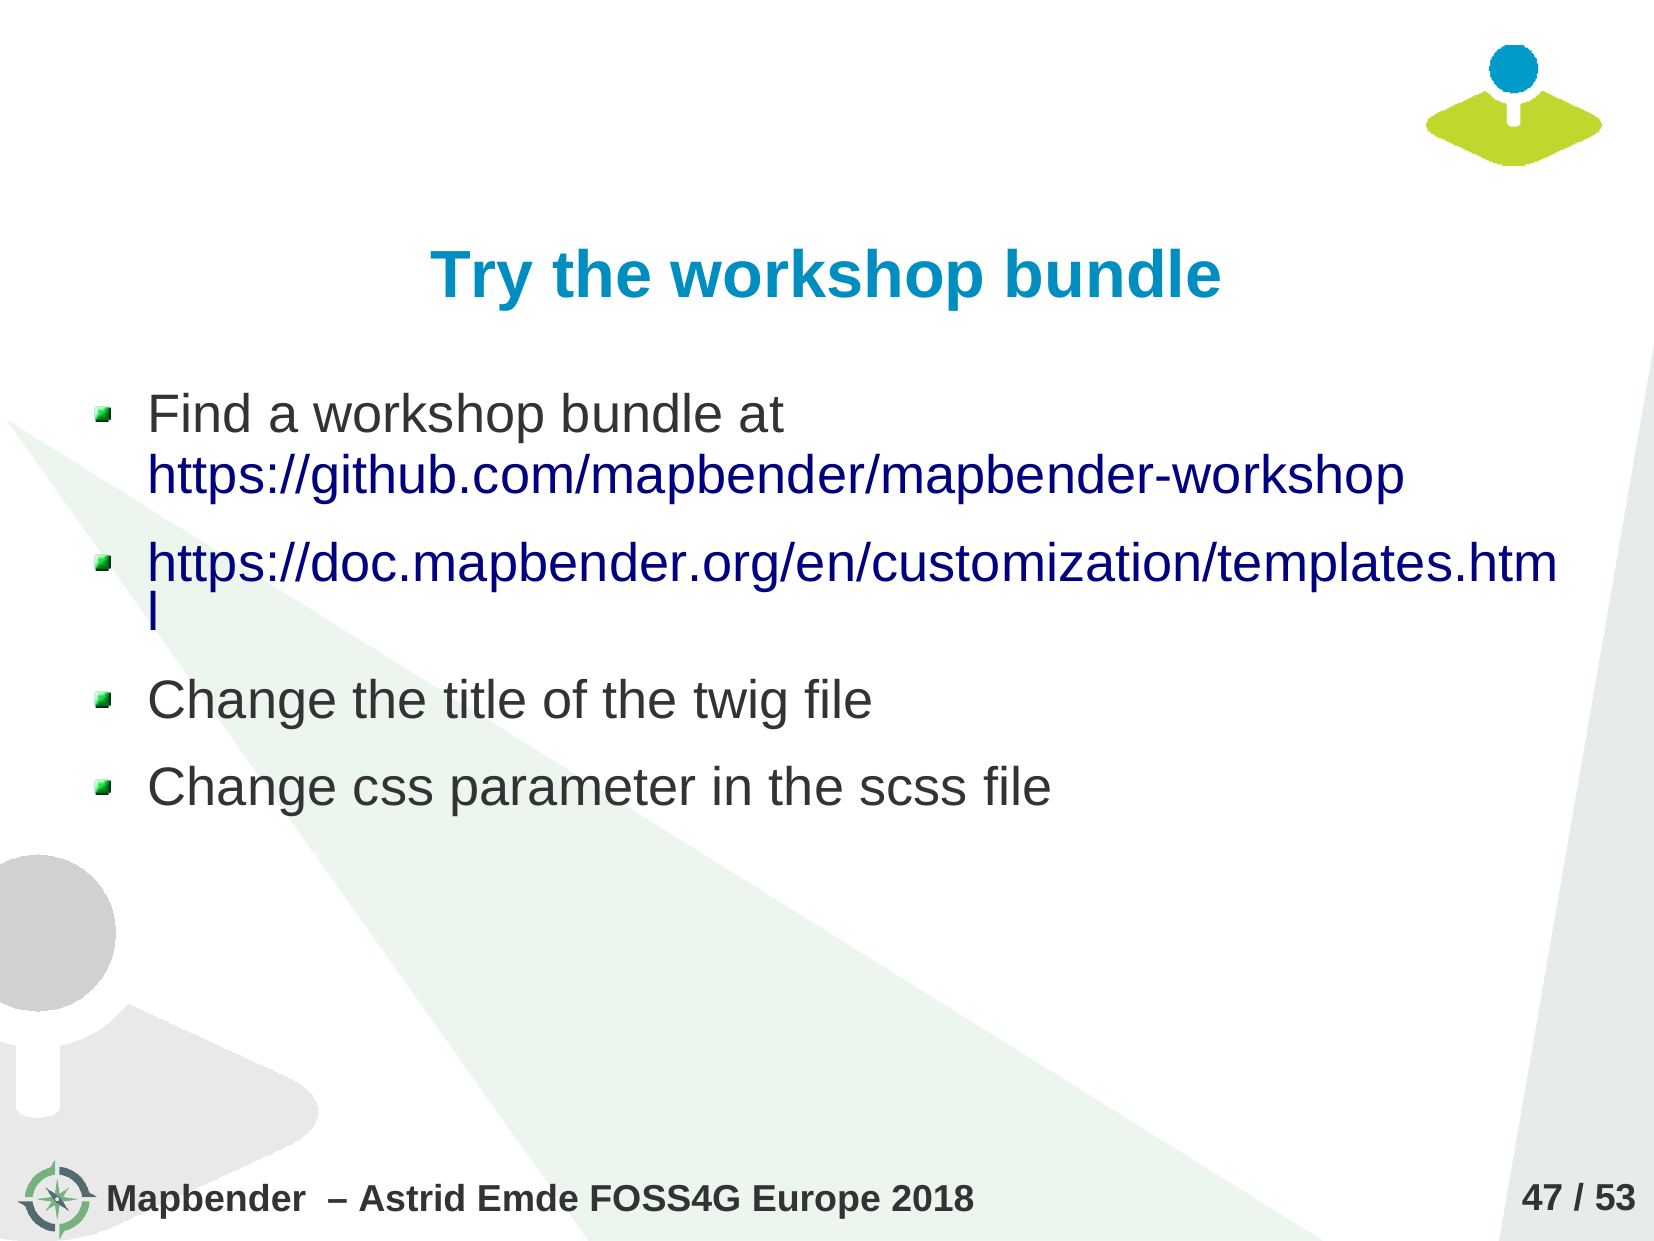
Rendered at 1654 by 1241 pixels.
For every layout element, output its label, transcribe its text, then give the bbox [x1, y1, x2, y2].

list Find a workshop bundle at https://github.com/mapbender/mapbender-workshop https://doc.mapbender.org/en/customization/templates.html Change the title of the twig file Change css parameter in the scss file [76, 383, 1565, 1203]
picture [1426, 45, 1604, 166]
title Try the workshop bundle [82, 200, 1571, 349]
picture [16, 1158, 98, 1240]
